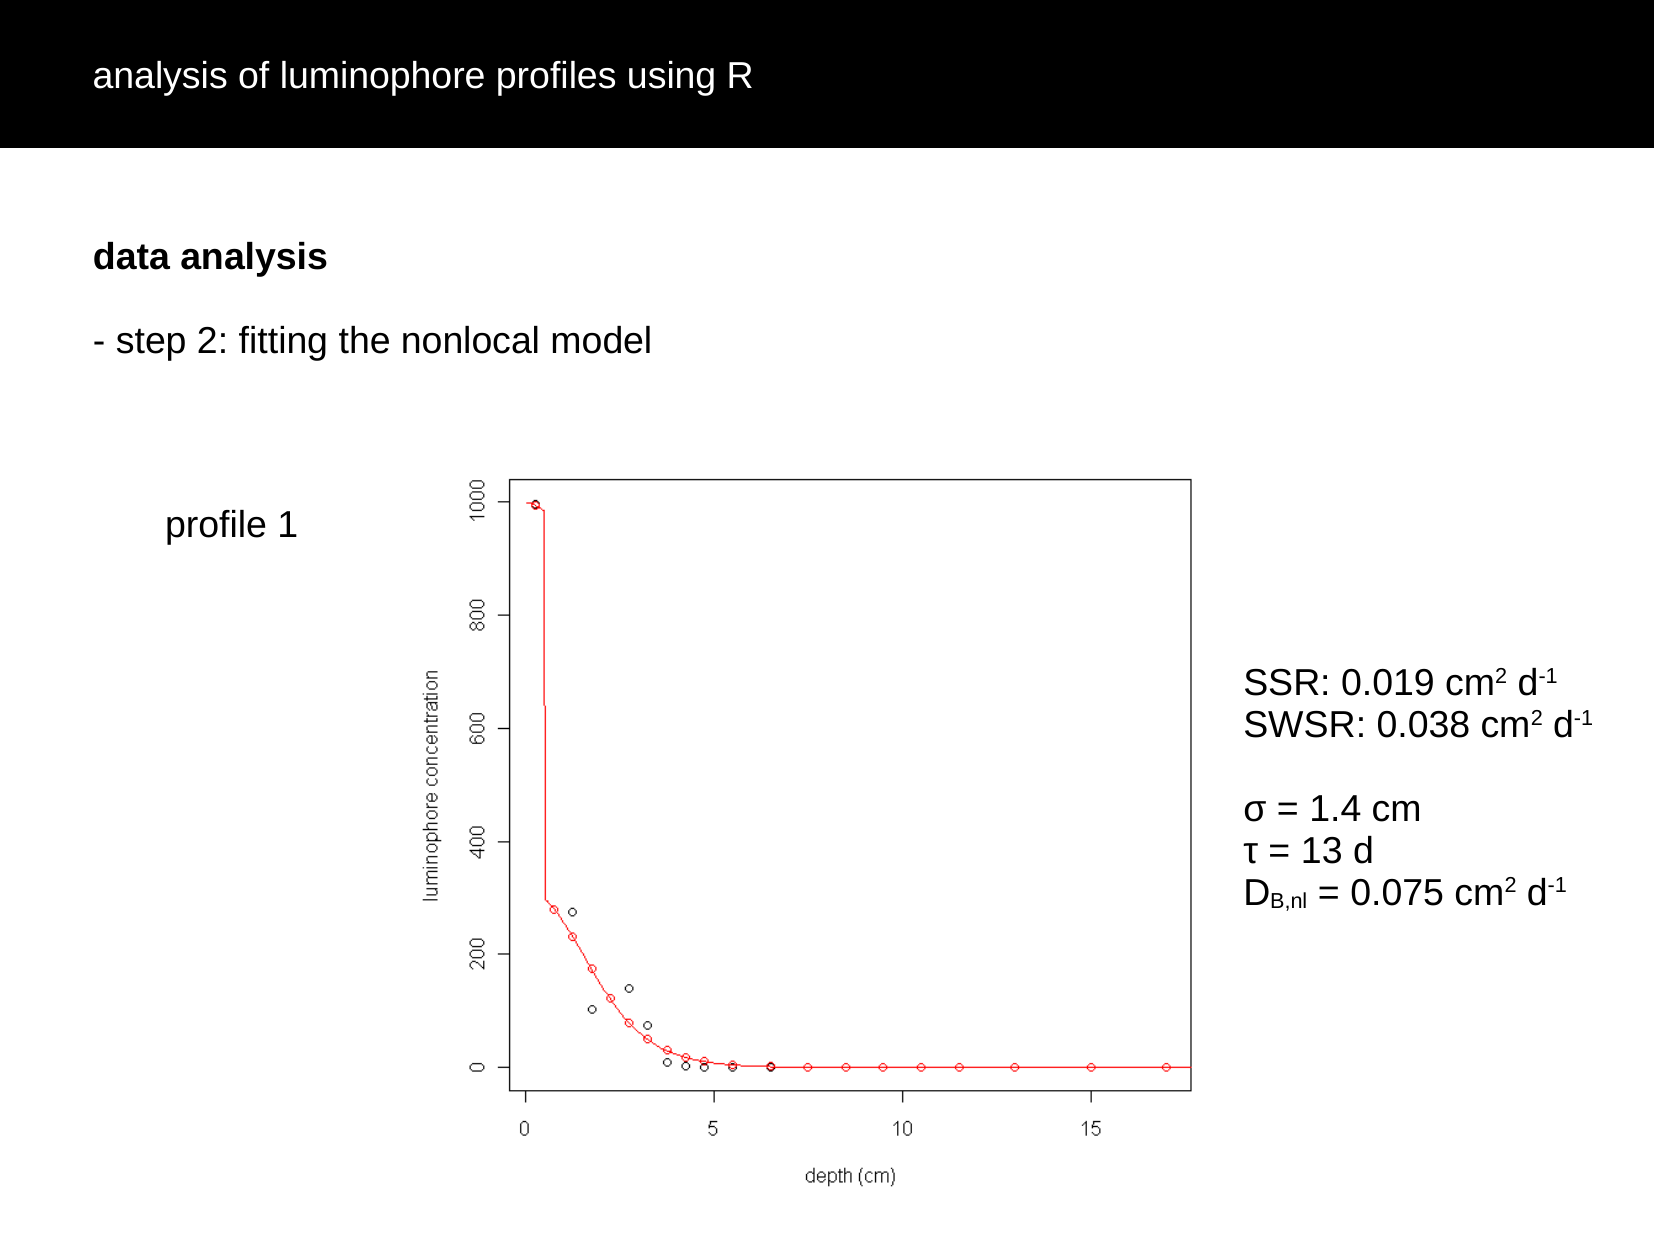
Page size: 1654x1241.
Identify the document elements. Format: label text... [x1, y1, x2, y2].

text_box analysis of luminophore profiles using R [77, 46, 769, 104]
text_box profile 1 [150, 496, 313, 554]
text_box data analysis - step 2: fitting the nonlocal model [78, 228, 668, 413]
picture [413, 383, 1241, 1211]
text_box [0, 0, 1654, 148]
text_box SSR: 0.019 cm2 d-1 SWSR: 0.038 cm2 d-1 σ = 1.4 cm τ = 13 d DB,nl = 0.075 cm2 d-1 [1228, 654, 1609, 940]
